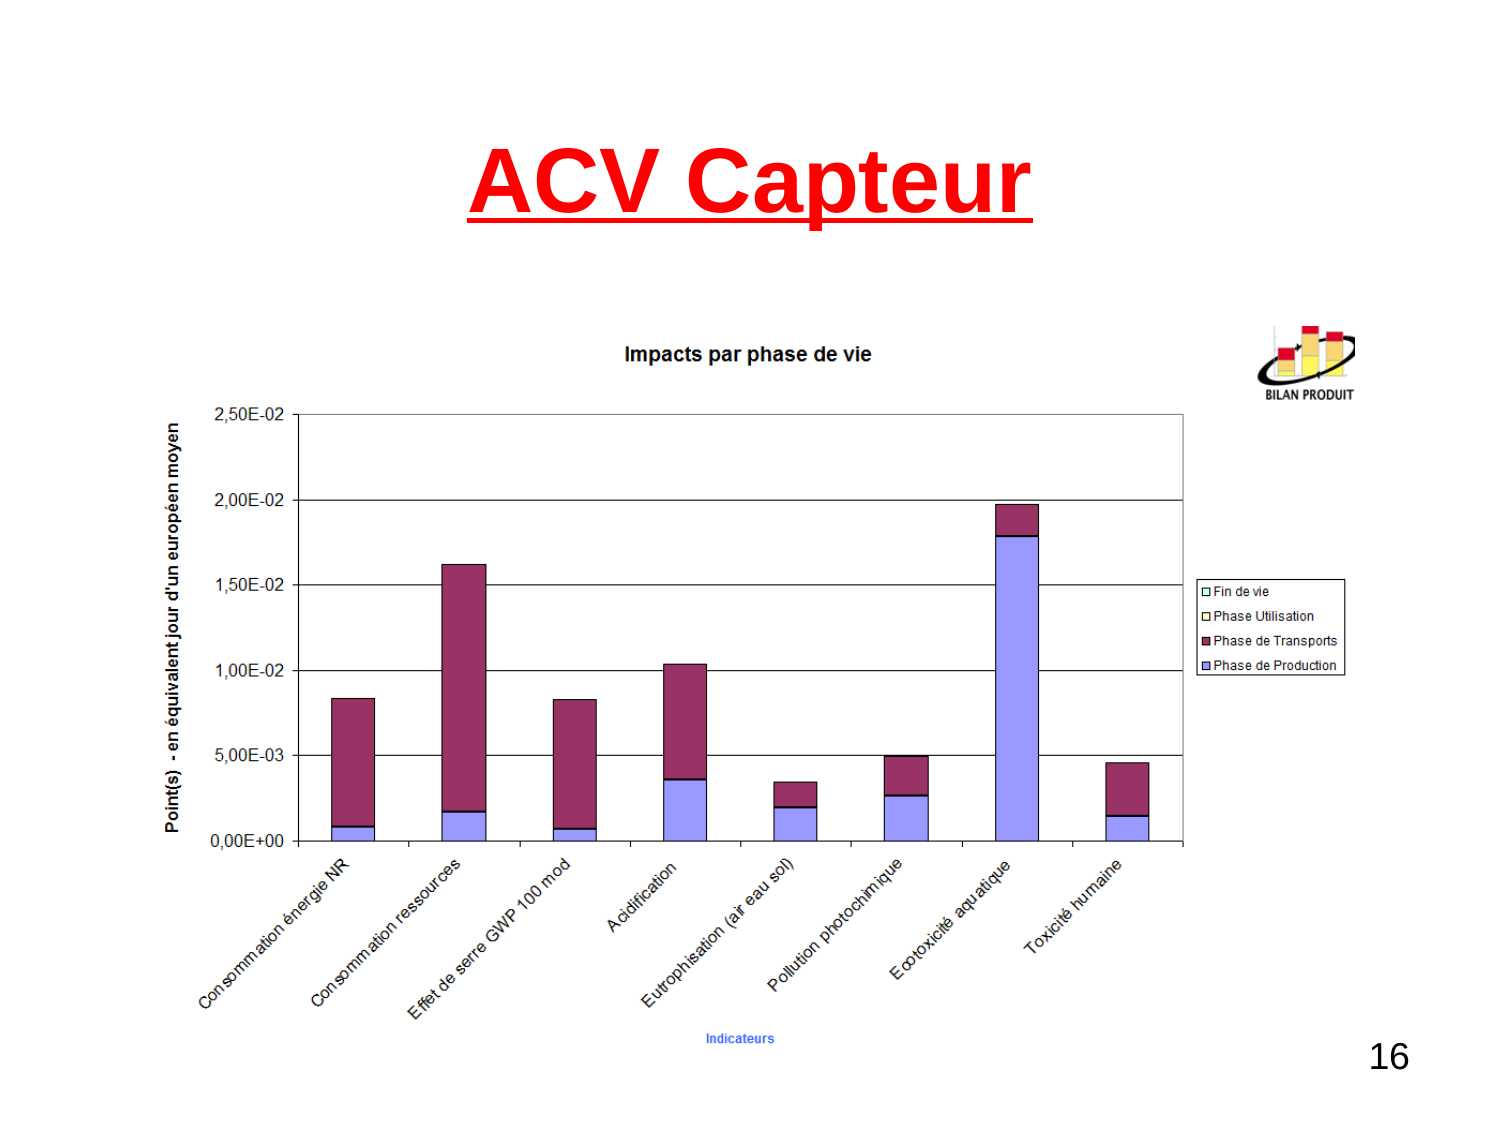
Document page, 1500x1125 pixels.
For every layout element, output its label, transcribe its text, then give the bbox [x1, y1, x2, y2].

picture [147, 326, 1355, 1055]
text_box ACV Capteur [0, 113, 1500, 239]
